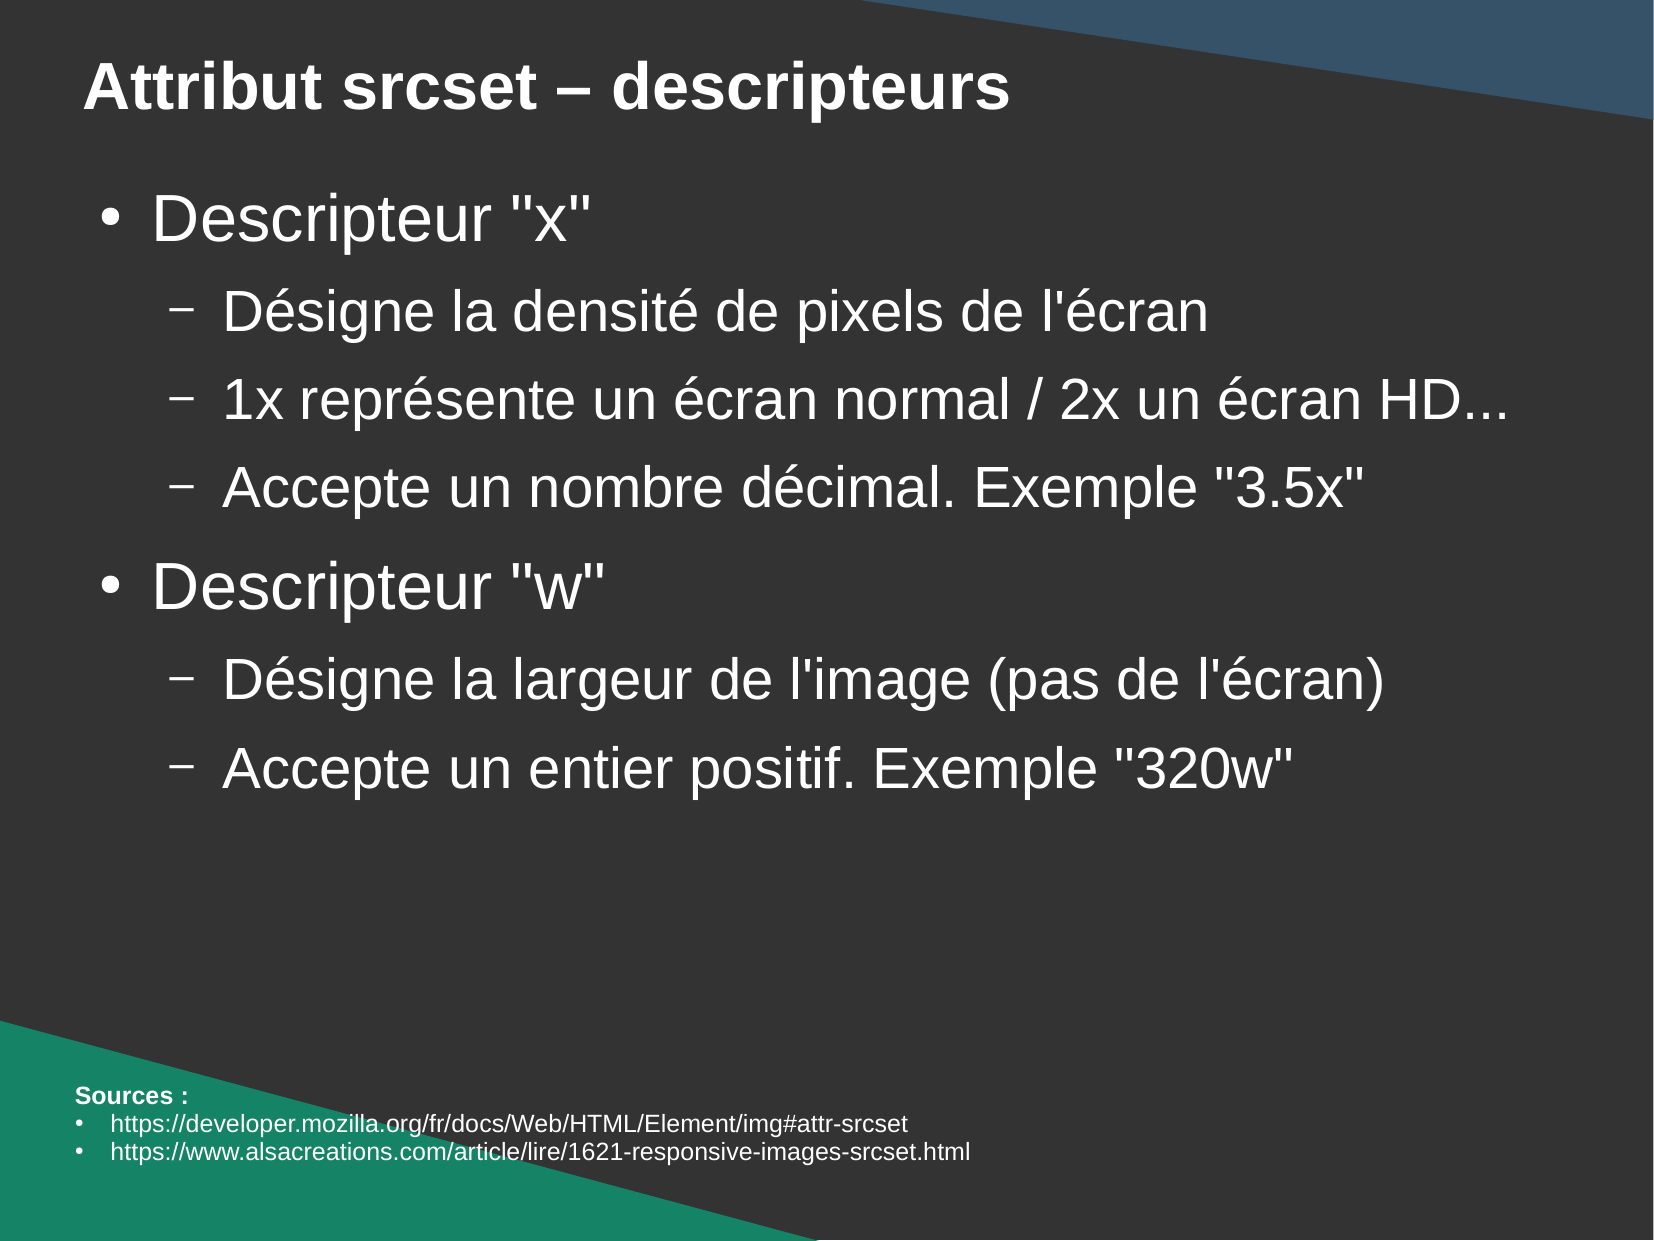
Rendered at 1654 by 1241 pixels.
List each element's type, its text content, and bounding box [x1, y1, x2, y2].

text_box [0, 1020, 199, 1241]
text_box Sources : https://developer.mozilla.org/fr/docs/Web/HTML/Element/img#attr-srcset https://www.alsacreations.com/article/lire/1621-responsive-images-srcset.html [60, 1074, 1546, 1241]
title Attribut srcset – descripteurs [82, 49, 1571, 162]
list Descripteur "x" Désigne la densité de pixels de l'écran 1x représente un écran normal / 2x un écran HD... Accepte un nombre décimal. Exemple "3.5x" Descripteur "w" Désigne la largeur de l'image (pas de l'écran) Accepte un entier positif. Exemple "320w" [80, 180, 1605, 839]
text_box [859, 0, 1654, 120]
